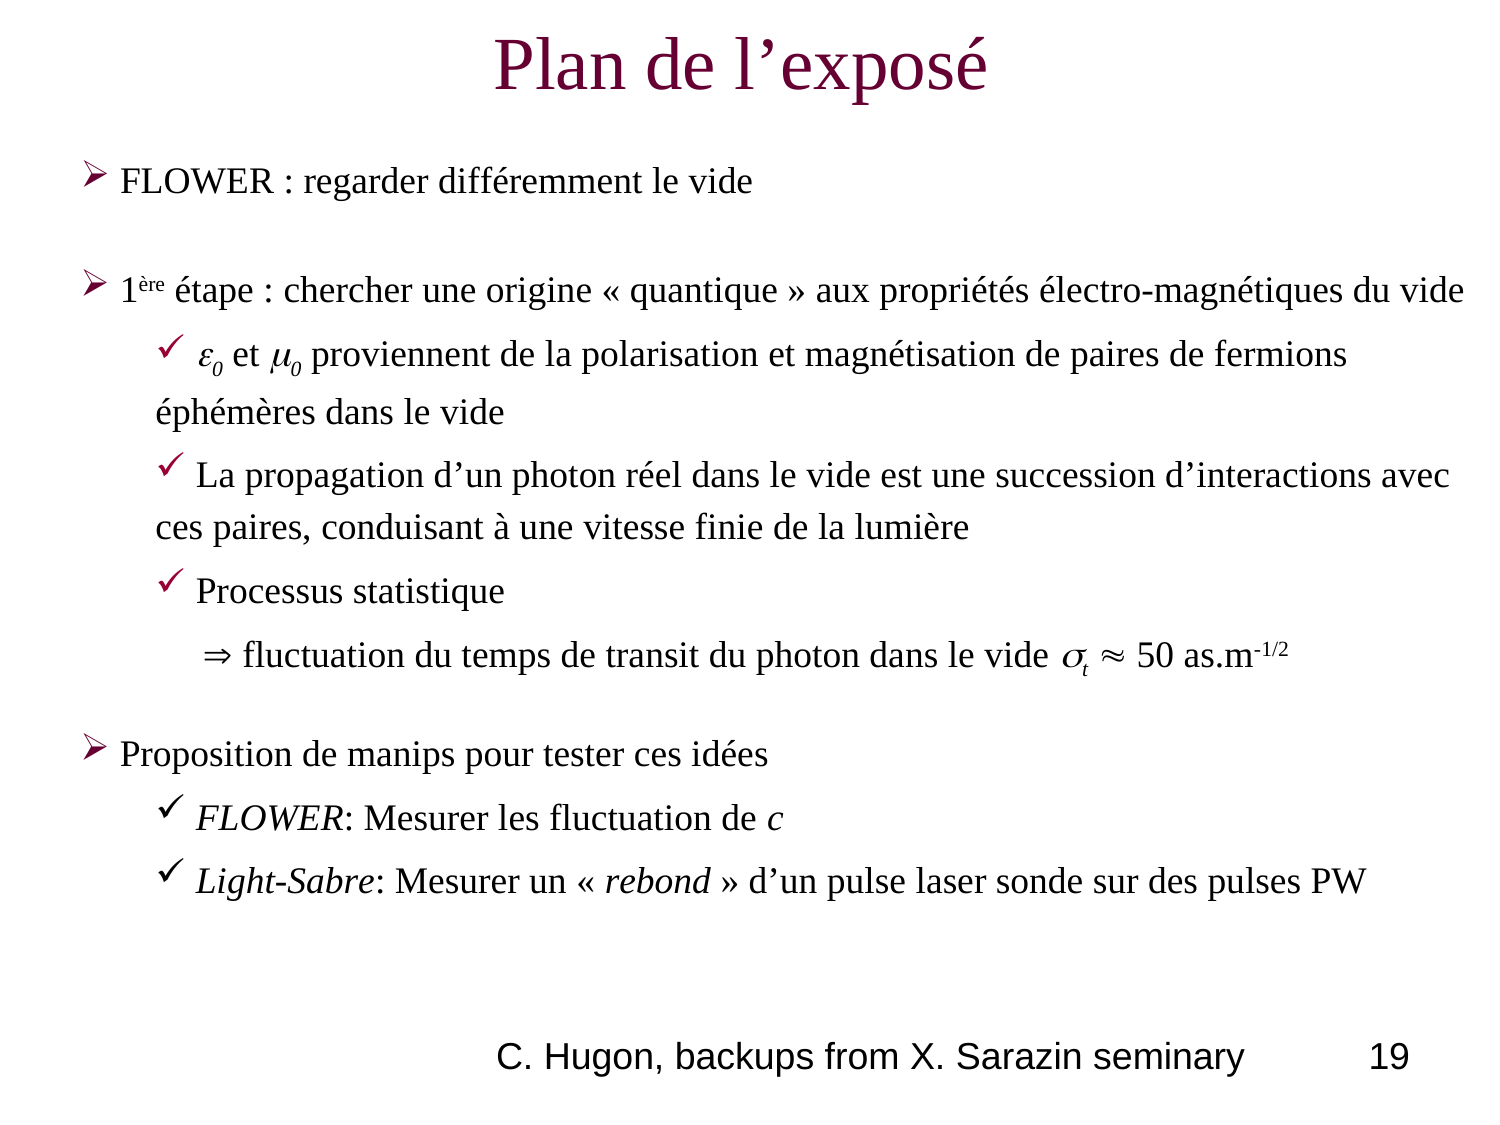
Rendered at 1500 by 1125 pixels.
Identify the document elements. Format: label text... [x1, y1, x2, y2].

text_box 1ère étape : chercher une origine « quantique » aux propriétés électro-magnétiques du vide 0 et 0 proviennent de la polarisation et magnétisation de paires de fermions éphémères dans le vide La propagation d’un photon réel dans le vide est une succession d’interactions avec ces paires, conduisant à une vitesse finie de la lumière Processus statistique  fluctuation du temps de transit du photon dans le vide t  50 as.m-1/2 [65, 250, 1500, 689]
text_box Plan de l’exposé [336, 7, 1147, 113]
text_box FLOWER : regarder différemment le vide [65, 141, 1495, 210]
text_box Proposition de manips pour tester ces idées FLOWER: Mesurer les fluctuation de c Light-Sabre: Mesurer un « rebond » d’un pulse laser sonde sur des pulses PW [65, 714, 1472, 909]
